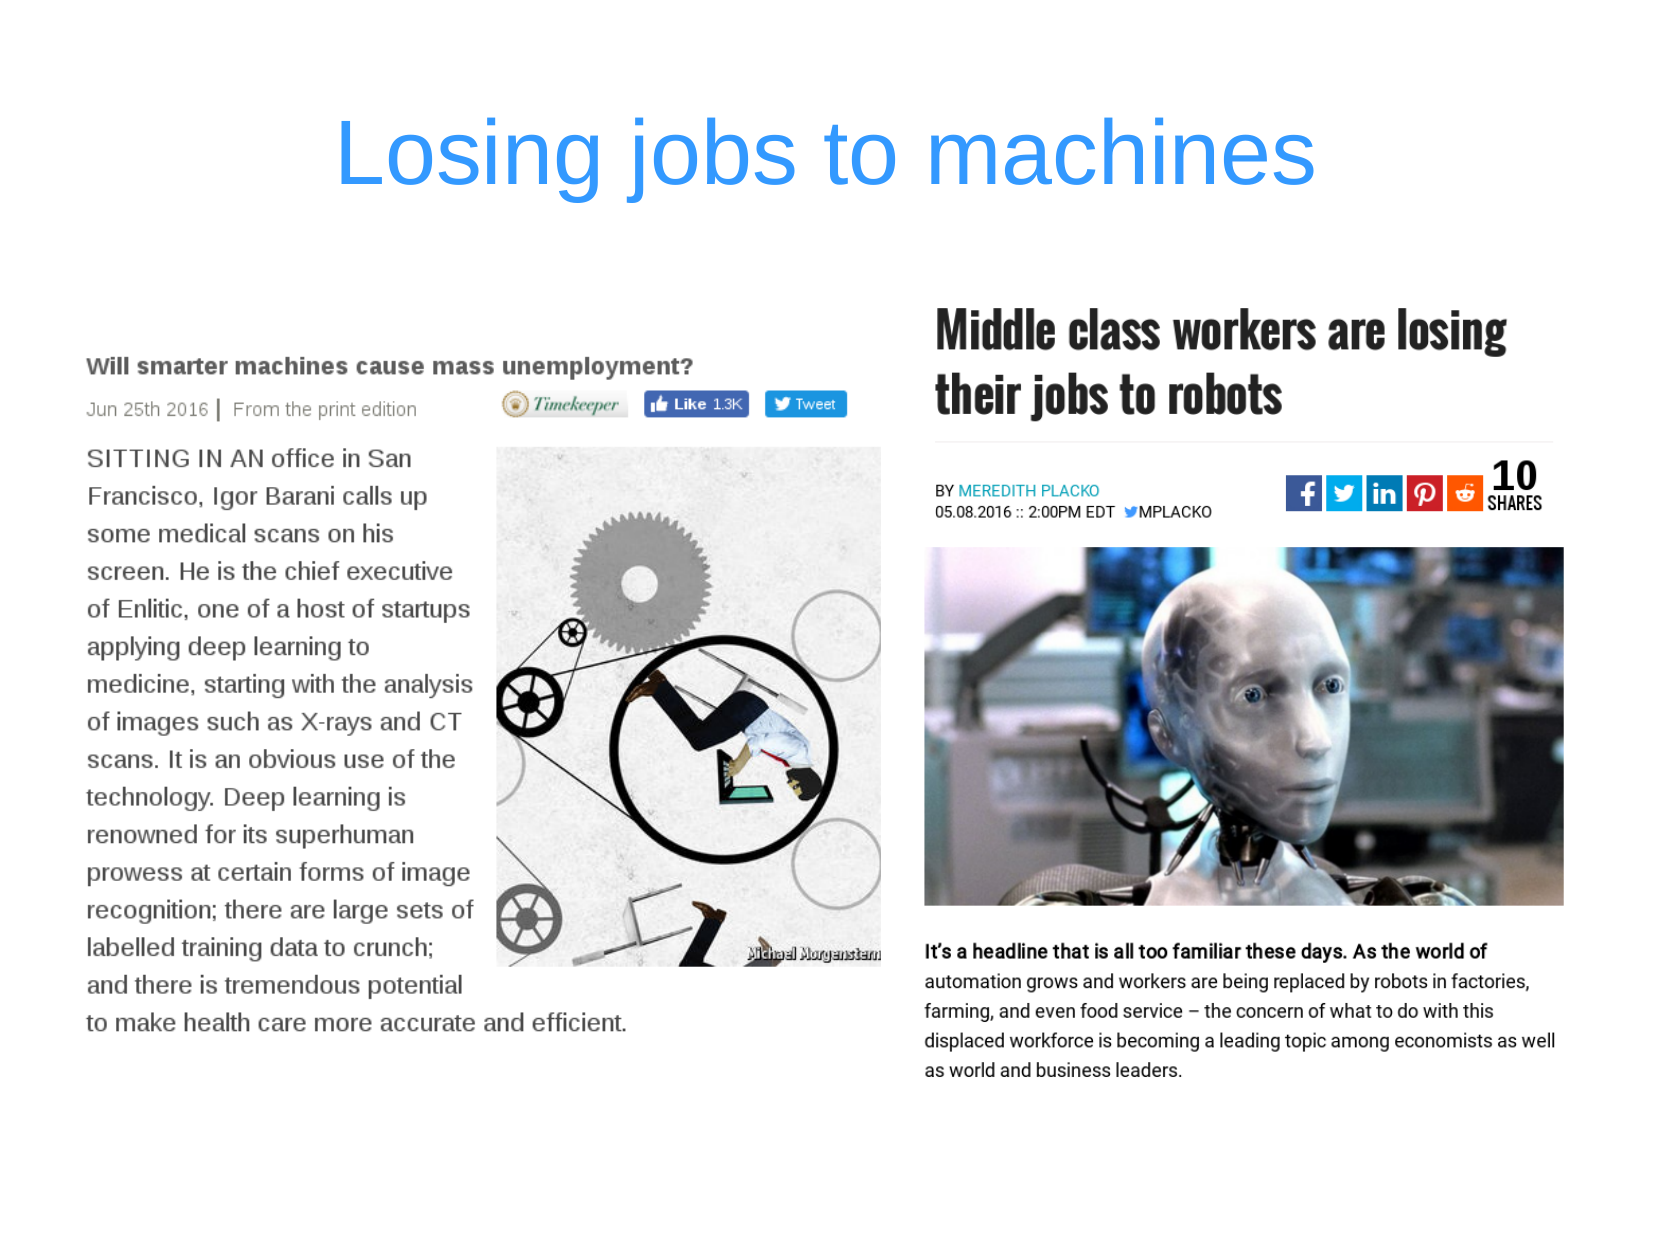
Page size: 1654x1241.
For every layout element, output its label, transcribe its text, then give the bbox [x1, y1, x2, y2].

title Losing jobs to machines [82, 49, 1571, 257]
picture [68, 305, 1621, 1096]
